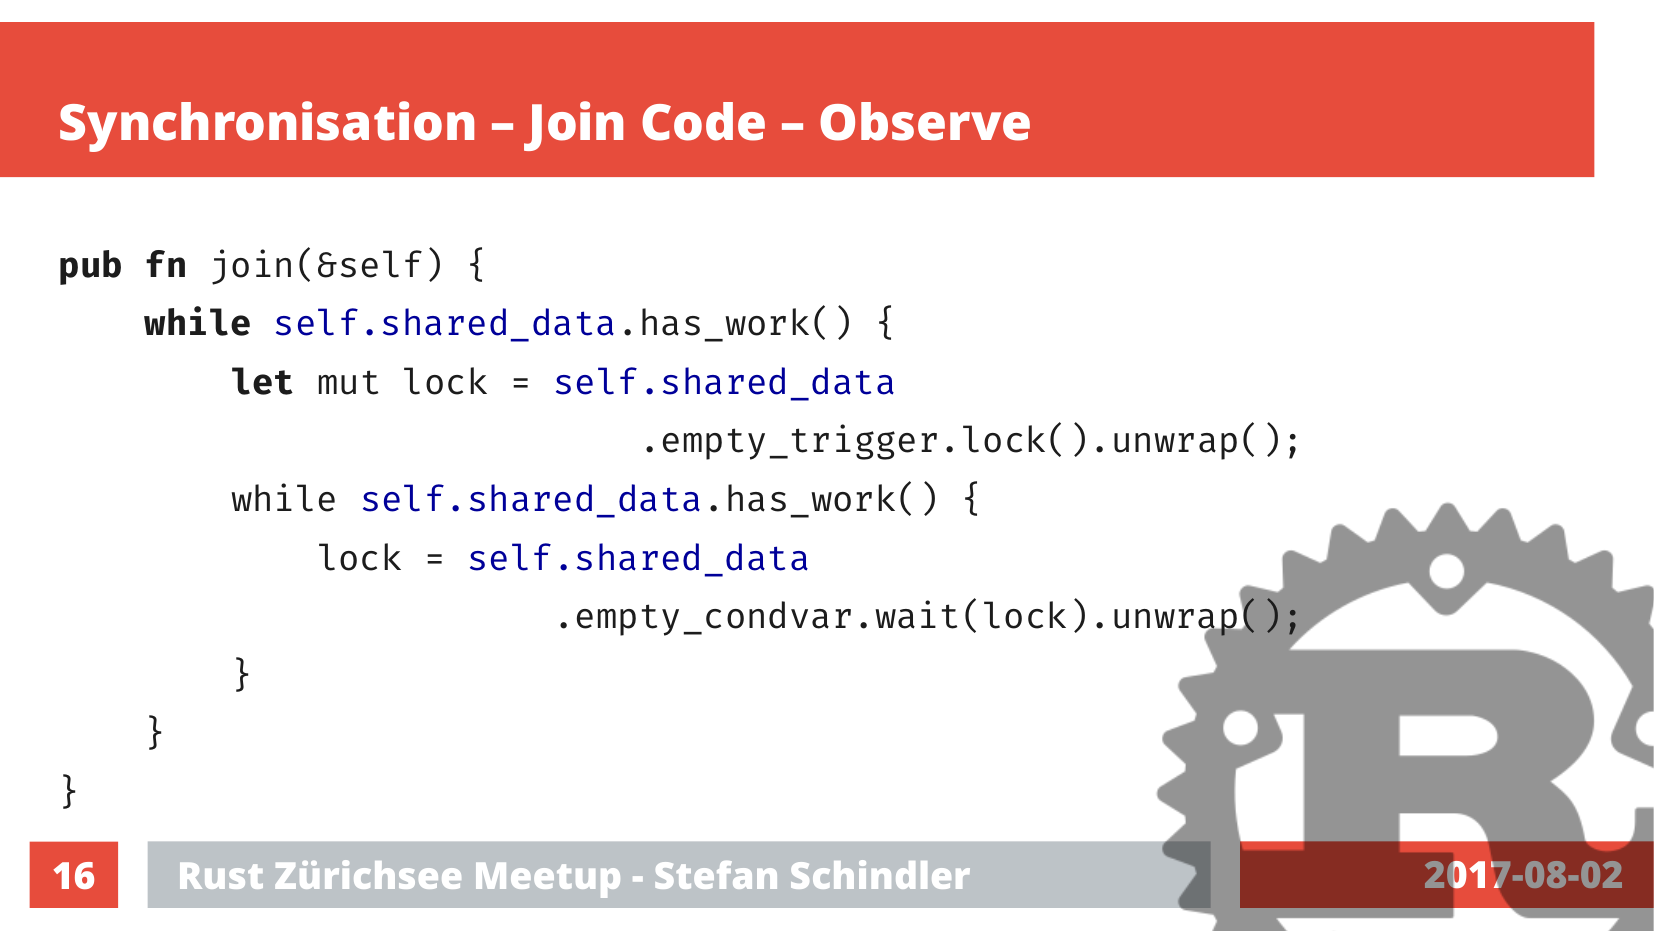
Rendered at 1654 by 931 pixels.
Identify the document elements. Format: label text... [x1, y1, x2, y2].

list pub fn join(&self) { while self.shared_data.has_work() { let mut lock = self.shared_data .empty_trigger.lock().unwrap(); while self.shared_data.has_work() { lock = self.shared_data .empty_condvar.wait(lock).unwrap(); } } } [59, 243, 1565, 820]
title Synchronisation – Join Code – Observe [59, 44, 1595, 156]
picture [1053, 399, 1654, 931]
